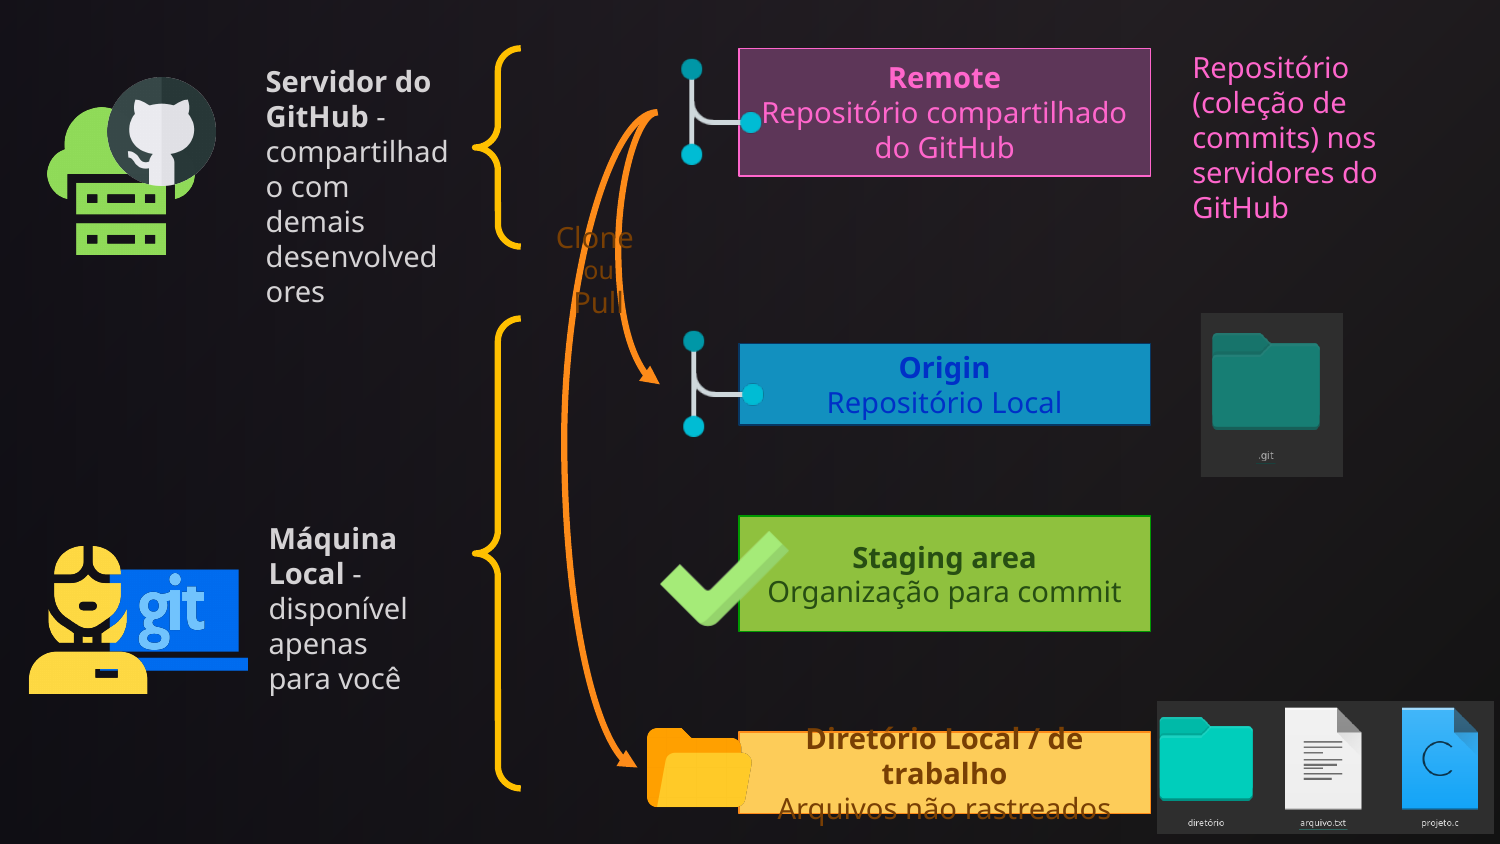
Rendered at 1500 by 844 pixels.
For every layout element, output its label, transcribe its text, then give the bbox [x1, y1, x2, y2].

picture [660, 514, 789, 643]
text_box Origin Repositório Local [788, 343, 1151, 425]
slide_number <number> [1407, 834, 1494, 844]
text_box Diretório Local / de trabalho Arquivos não rastreados [756, 732, 1151, 814]
picture [1200, 313, 1343, 477]
picture [1157, 701, 1494, 834]
picture [47, 77, 216, 255]
picture [657, 48, 786, 176]
text_box Máquina Local - disponível apenas para você [253, 505, 450, 704]
text_box Clone ou Pull [539, 204, 658, 326]
text_box Repositório (coleção de commits) nos servidores do GitHub [1177, 34, 1475, 126]
picture [14, 546, 248, 694]
text_box Remote Repositório compartilhado do GitHub [786, 48, 1151, 176]
text_box Servidor do GitHub - compartilhado com demais desenvolvedores [250, 48, 469, 278]
picture [637, 708, 756, 827]
picture [659, 320, 788, 449]
text_box Staging area Organização para commit [789, 515, 1151, 632]
